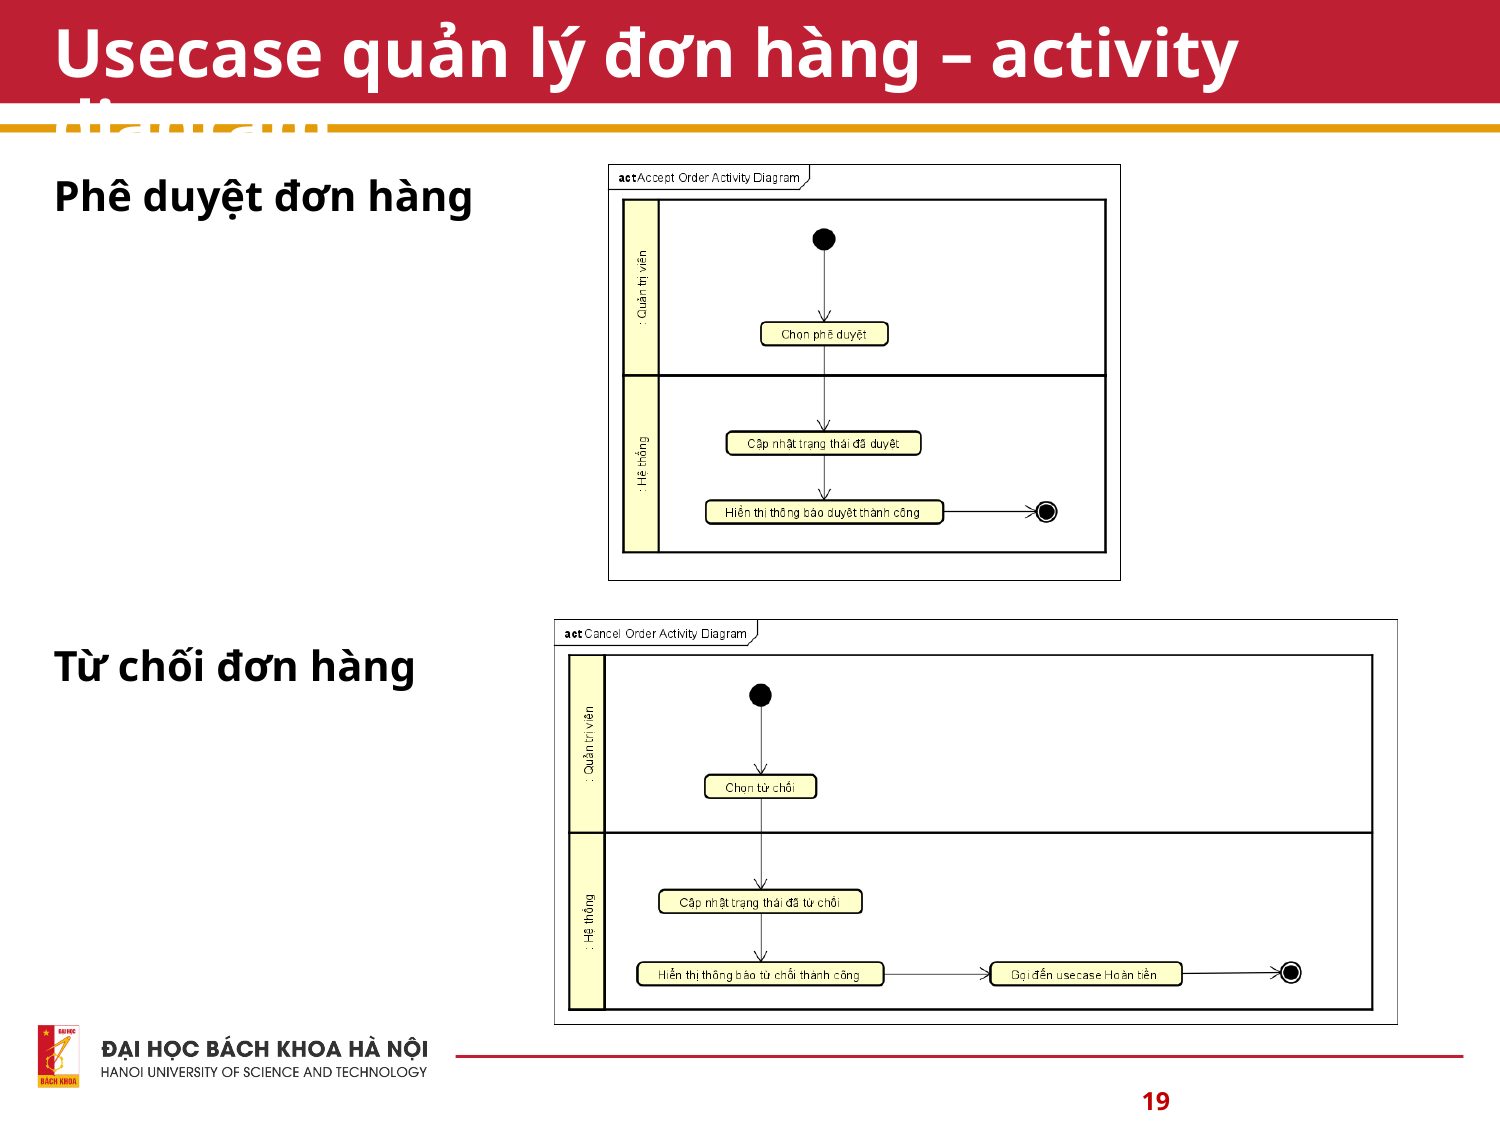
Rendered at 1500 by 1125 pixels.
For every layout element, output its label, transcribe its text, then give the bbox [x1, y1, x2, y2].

title Usecase quản lý đơn hàng – activity diagram [38, 12, 1462, 87]
text_box [1126, 1078, 1465, 1125]
picture [542, 610, 1402, 1032]
text_box Phê duyệt đơn hàng [38, 162, 445, 229]
picture [602, 155, 1127, 589]
text_box Từ chối đơn hàng [38, 632, 396, 698]
